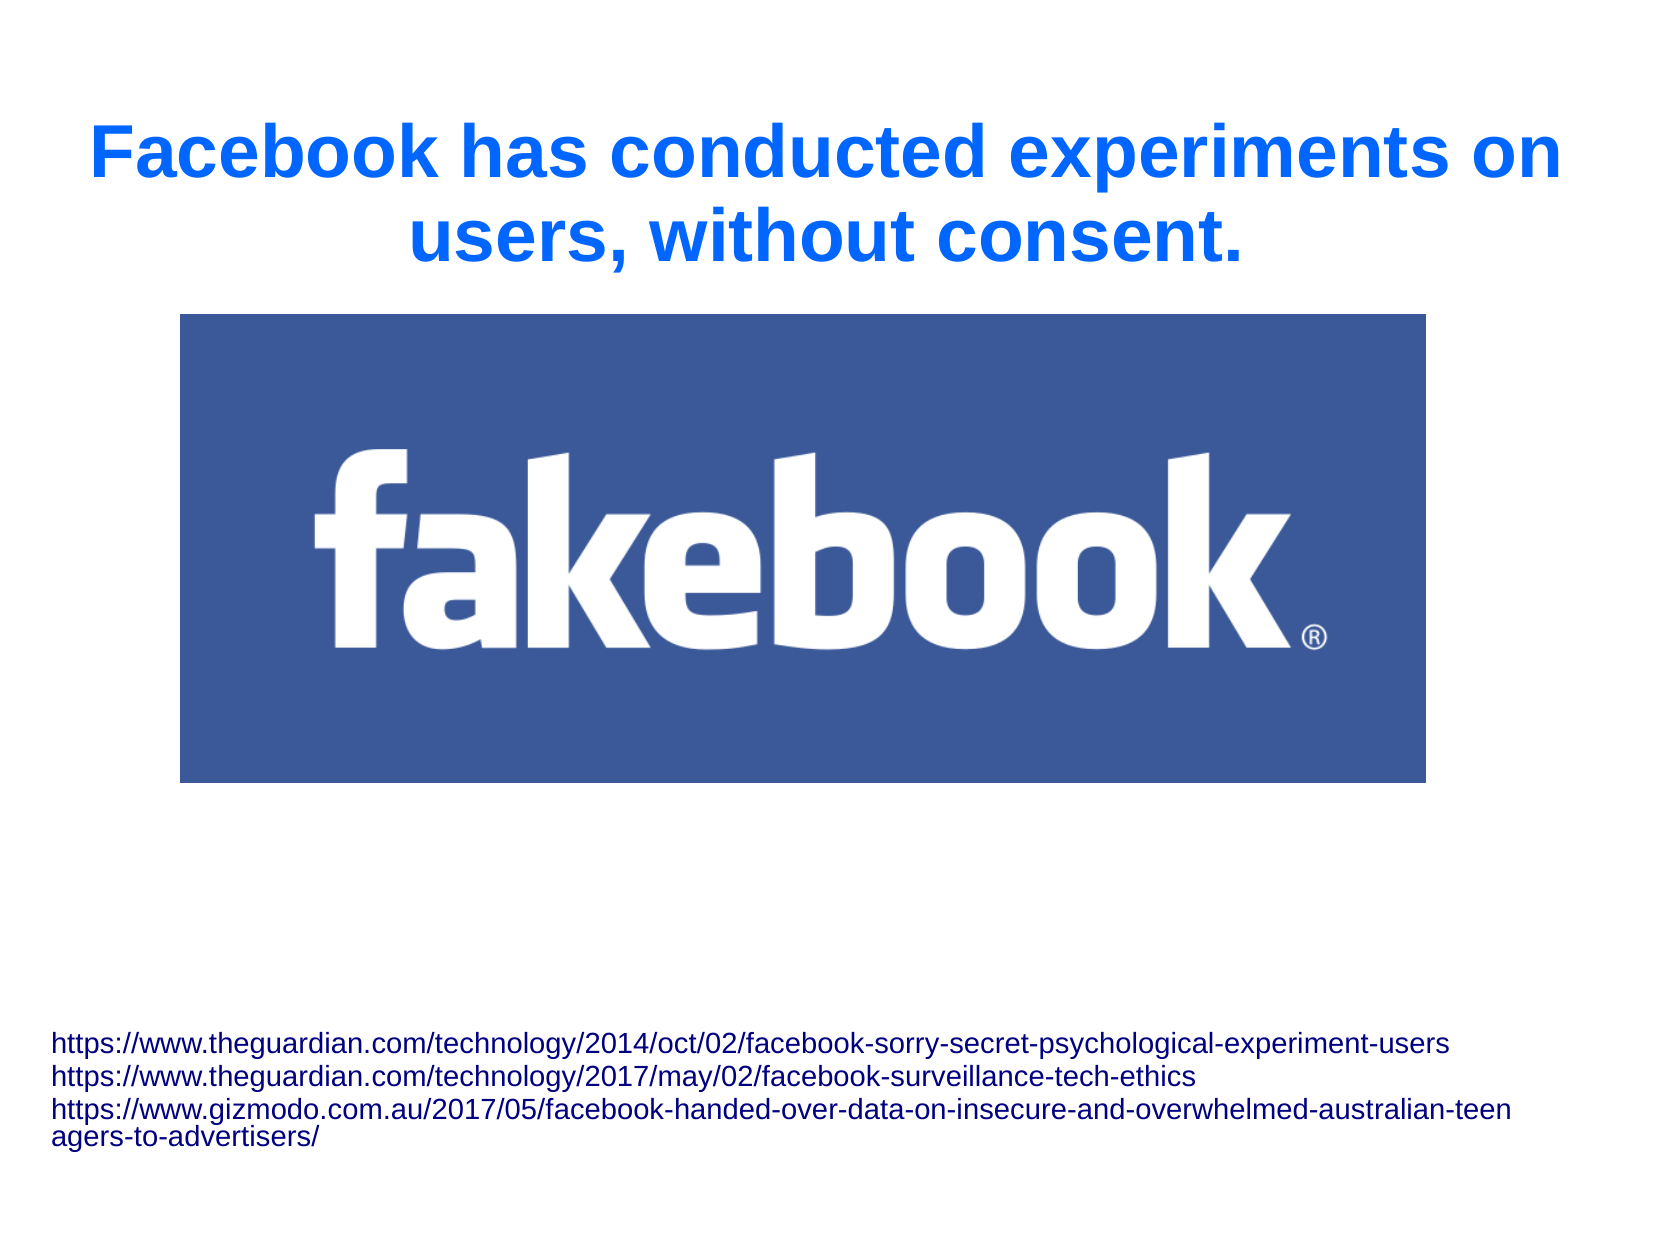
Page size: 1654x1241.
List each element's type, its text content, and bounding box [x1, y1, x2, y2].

text_box https://www.theguardian.com/technology/2014/oct/02/facebook-sorry-secret-psychological-experiment-users https://www.theguardian.com/technology/2017/may/02/facebook-surveillance-tech-ethics https://www.gizmodo.com.au/2017/05/facebook-handed-over-data-on-insecure-and-overwhelmed-australian-teenagers-to-advertisers/ [36, 1020, 1531, 1186]
title Facebook has conducted experiments on users, without consent. [82, 6, 1571, 381]
picture [180, 314, 1426, 783]
